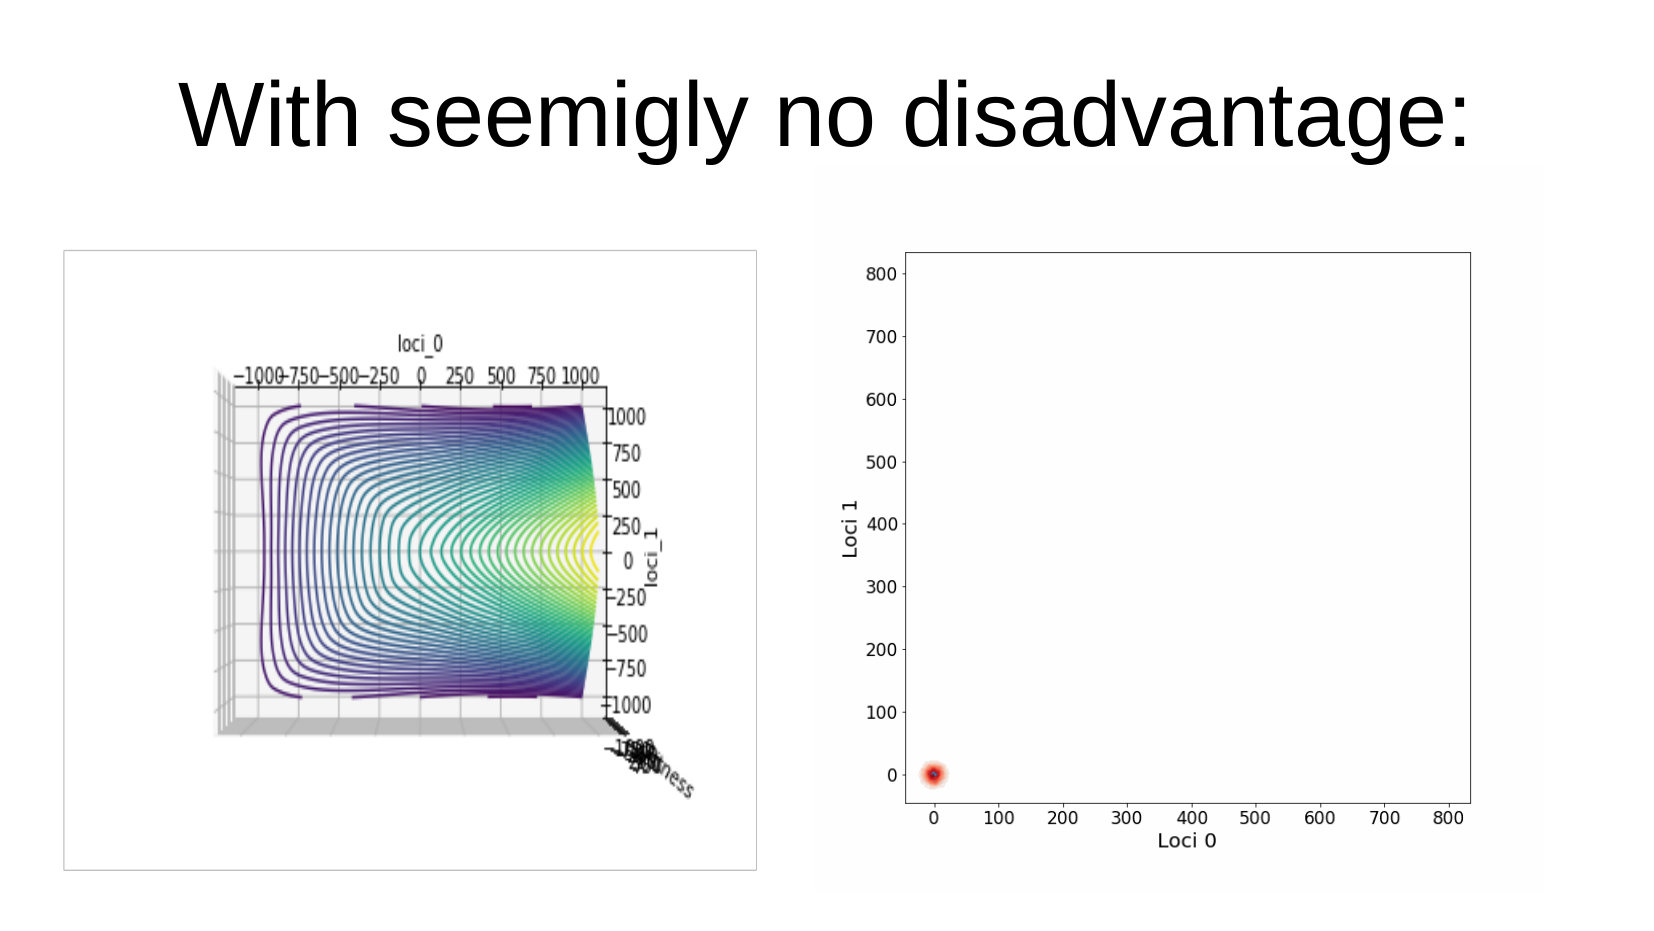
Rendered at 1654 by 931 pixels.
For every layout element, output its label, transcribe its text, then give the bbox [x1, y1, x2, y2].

title With seemigly no disadvantage: [82, 37, 1571, 193]
picture [814, 165, 1543, 894]
picture [53, 236, 768, 886]
